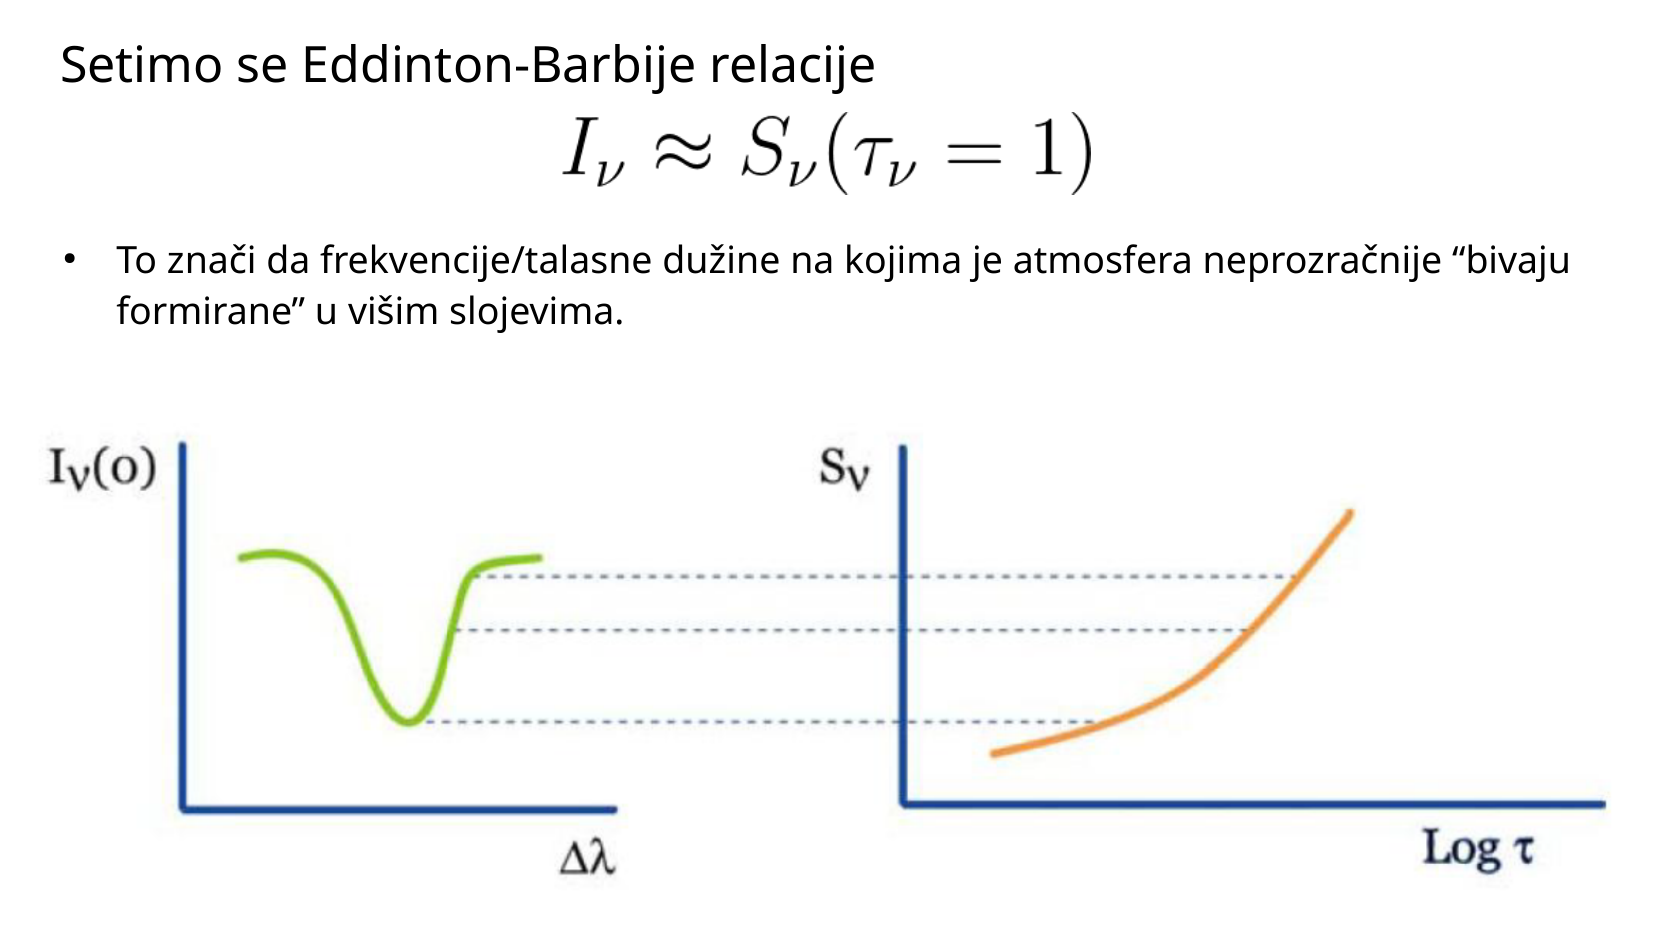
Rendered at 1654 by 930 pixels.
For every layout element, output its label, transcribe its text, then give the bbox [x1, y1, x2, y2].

picture [562, 112, 1091, 195]
picture [0, 351, 1653, 901]
title Setimo se Eddinton-Barbije relacije [59, 13, 1648, 113]
list To znači da frekvencije/talasne dužine na kojima je atmosfera neprozračnije “bivaju formirane” u višim slojevima. U liniji to izgleda ovako: [45, 149, 1635, 351]
